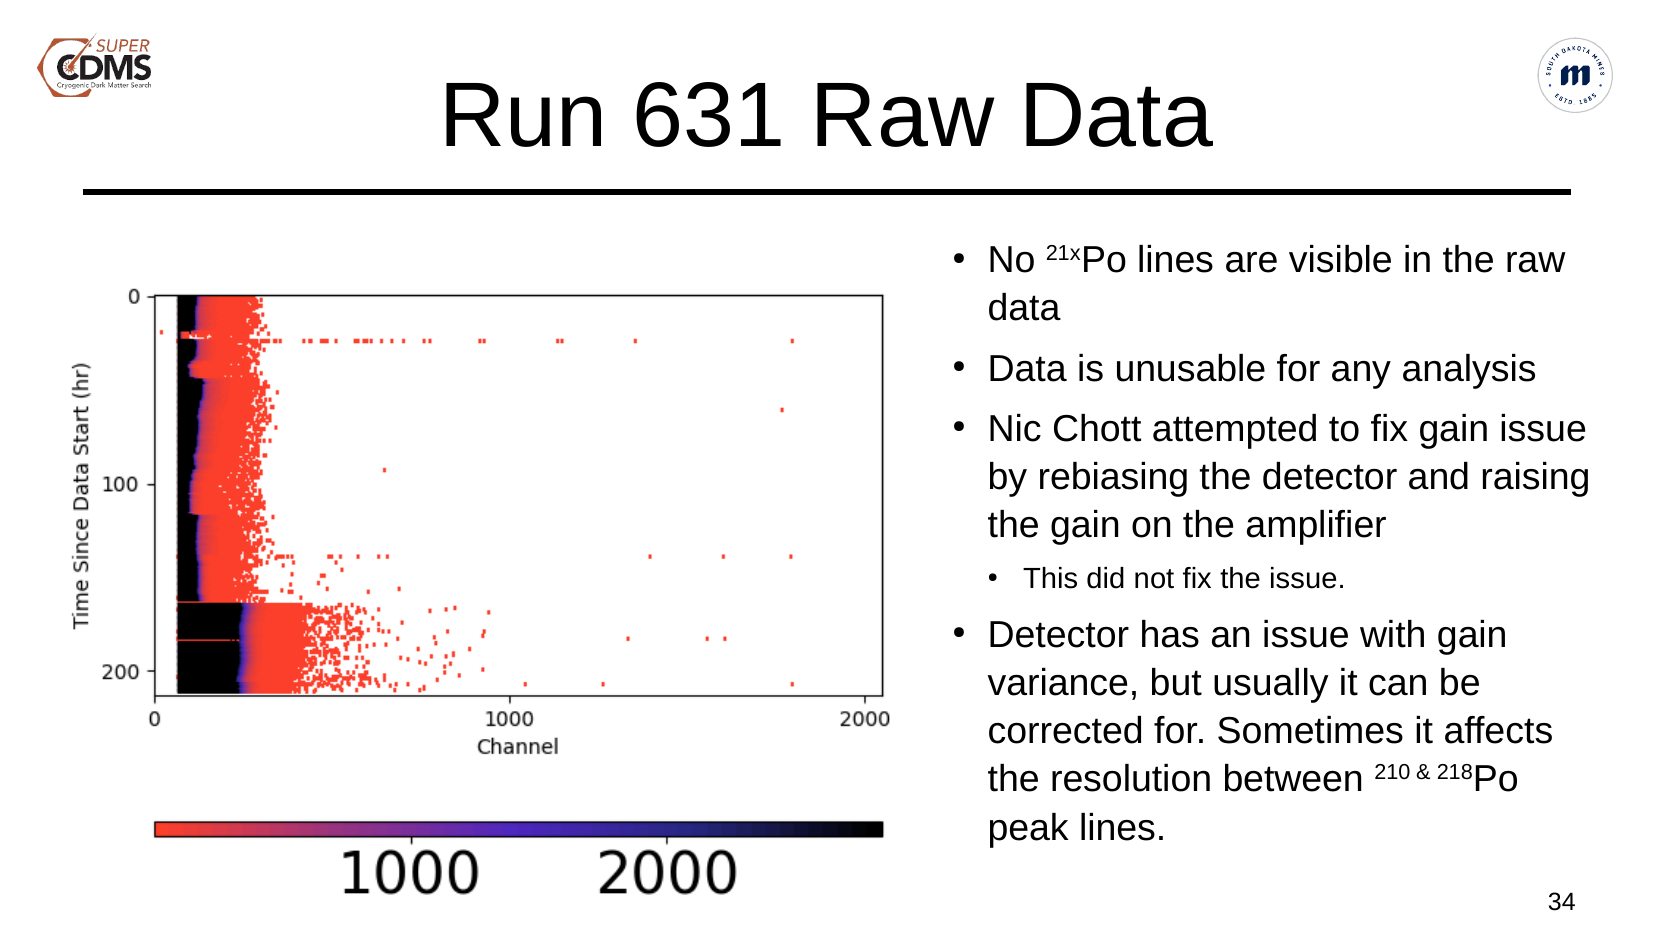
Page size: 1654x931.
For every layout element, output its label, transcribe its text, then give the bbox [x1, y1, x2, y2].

title Run 631 Raw Data [82, 37, 1571, 193]
picture [37, 32, 151, 97]
picture [37, 210, 976, 914]
text_box No 21xPo lines are visible in the raw data Data is unusable for any analysis Nic Chott attempted to fix gain issue by rebiasing the detector and raising the gain on the amplifier This did not fix the issue. Detector has an issue with gain variance, but usually it can be corrected for. Sometimes it affects the resolution between 210 & 218Po peak lines. [937, 225, 1613, 901]
picture [1571, 37, 1613, 113]
